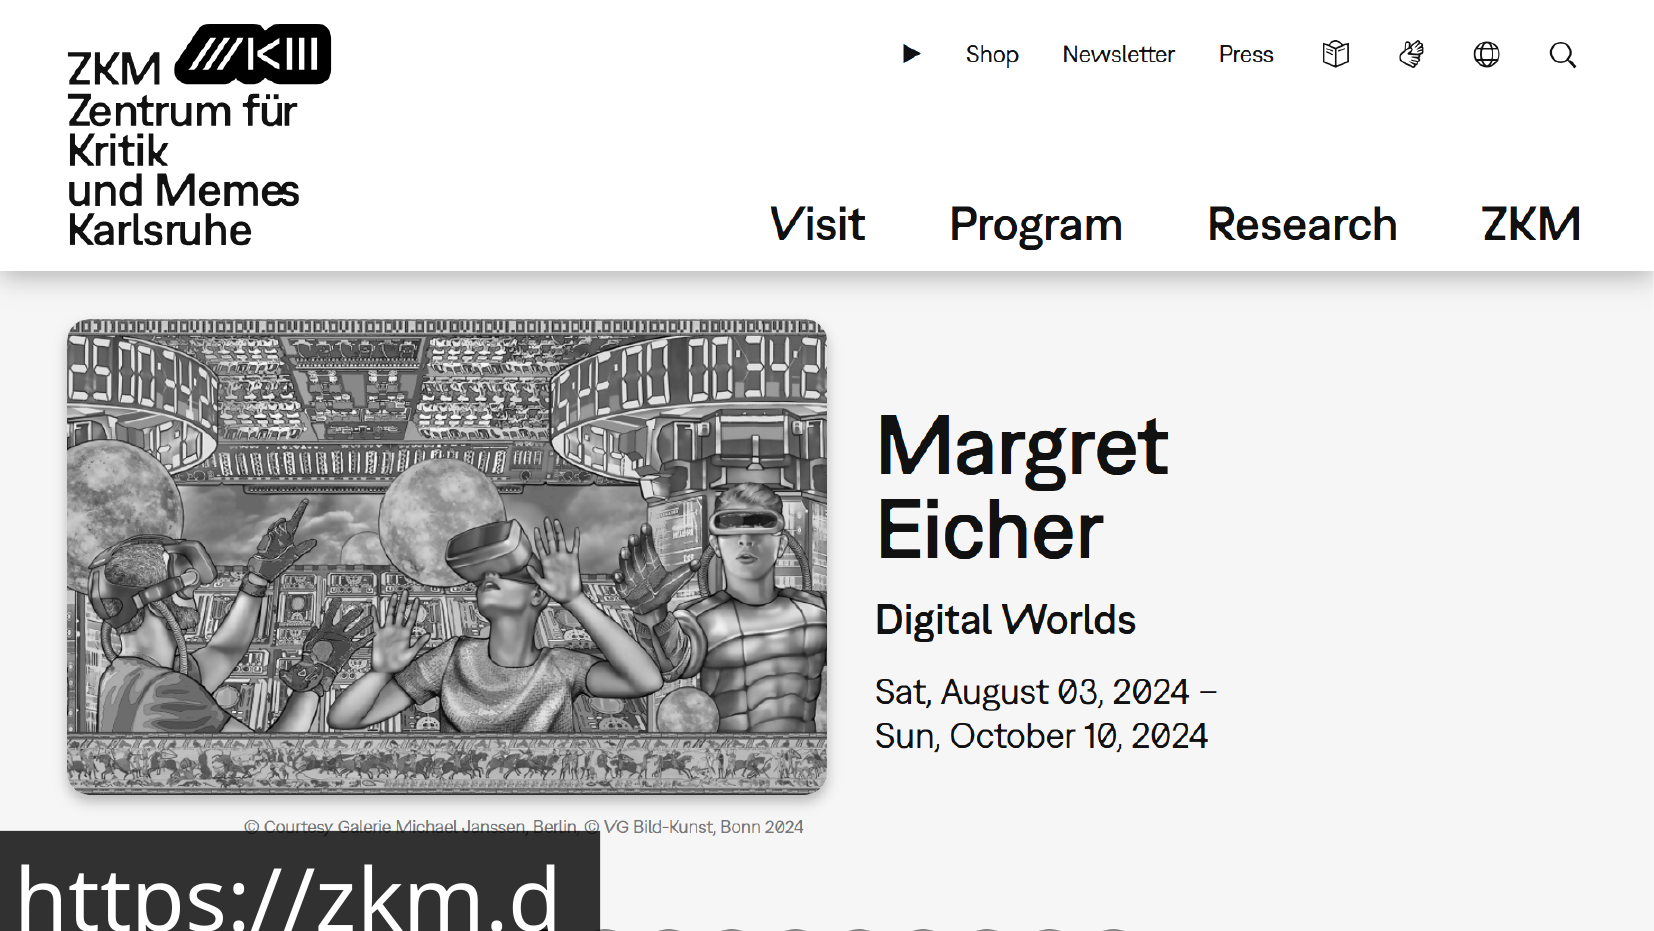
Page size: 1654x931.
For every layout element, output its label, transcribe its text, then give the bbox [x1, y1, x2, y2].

picture [0, 0, 1654, 931]
text_box https://zkm.de [0, 830, 601, 931]
